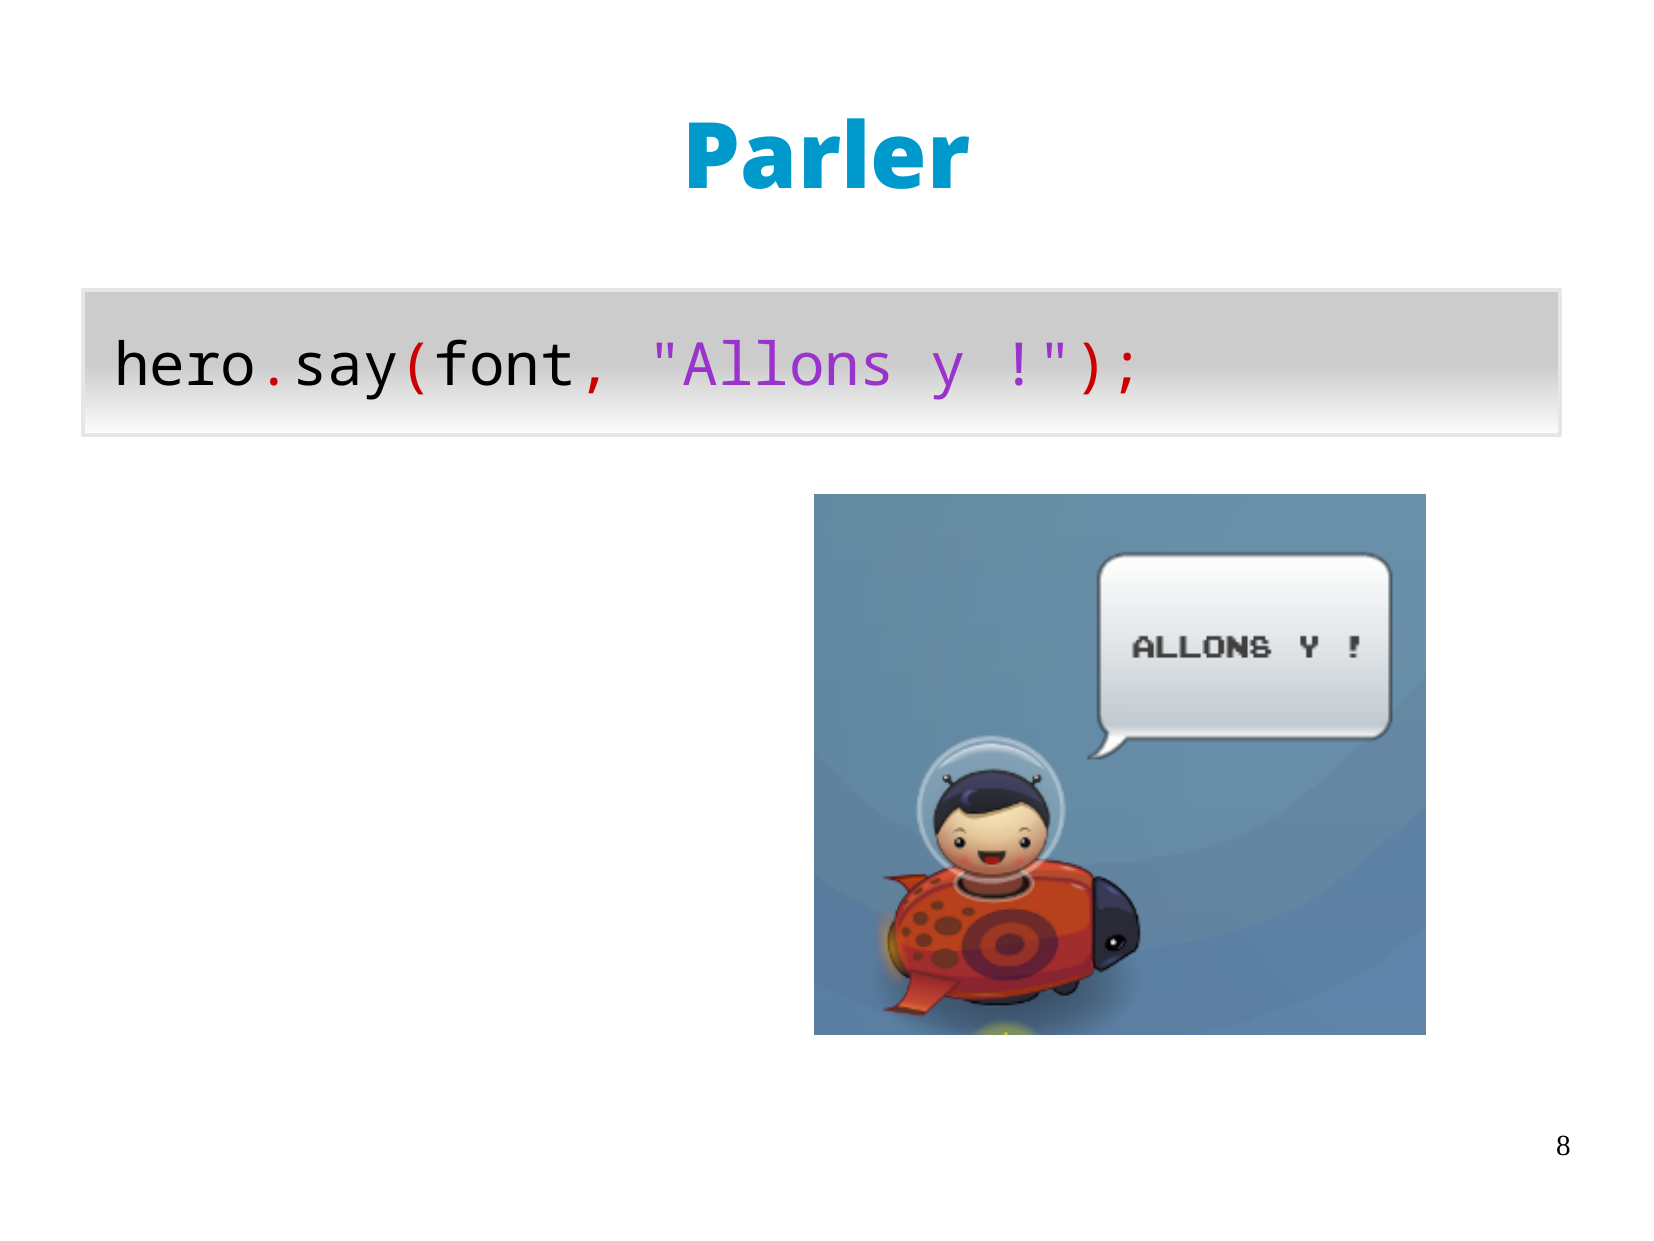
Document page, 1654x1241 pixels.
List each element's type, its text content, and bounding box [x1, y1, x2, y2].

picture [814, 494, 1426, 1036]
title Parler [82, 49, 1571, 257]
list hero.say(font, "Allons y !"); [82, 290, 1561, 436]
